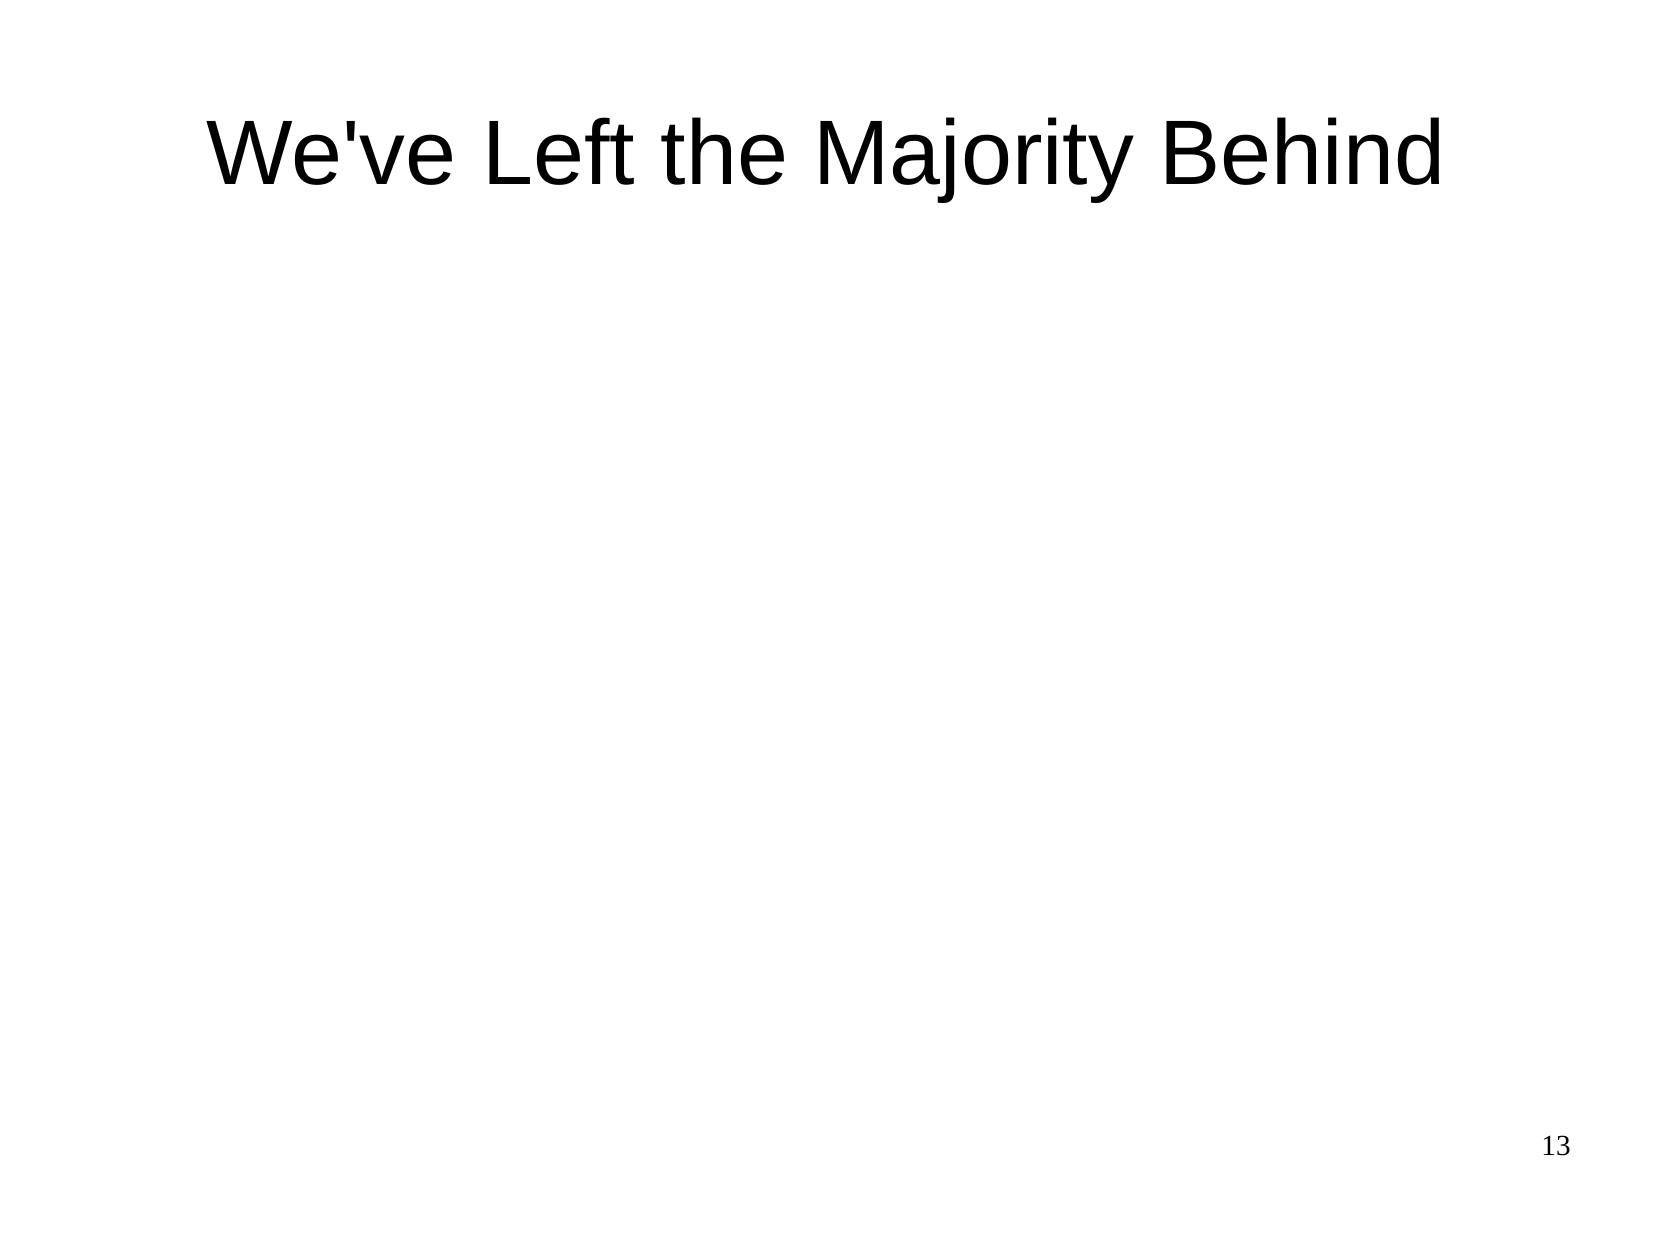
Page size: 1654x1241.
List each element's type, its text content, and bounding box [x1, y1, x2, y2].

title We've Left the Majority Behind [82, 49, 1571, 257]
